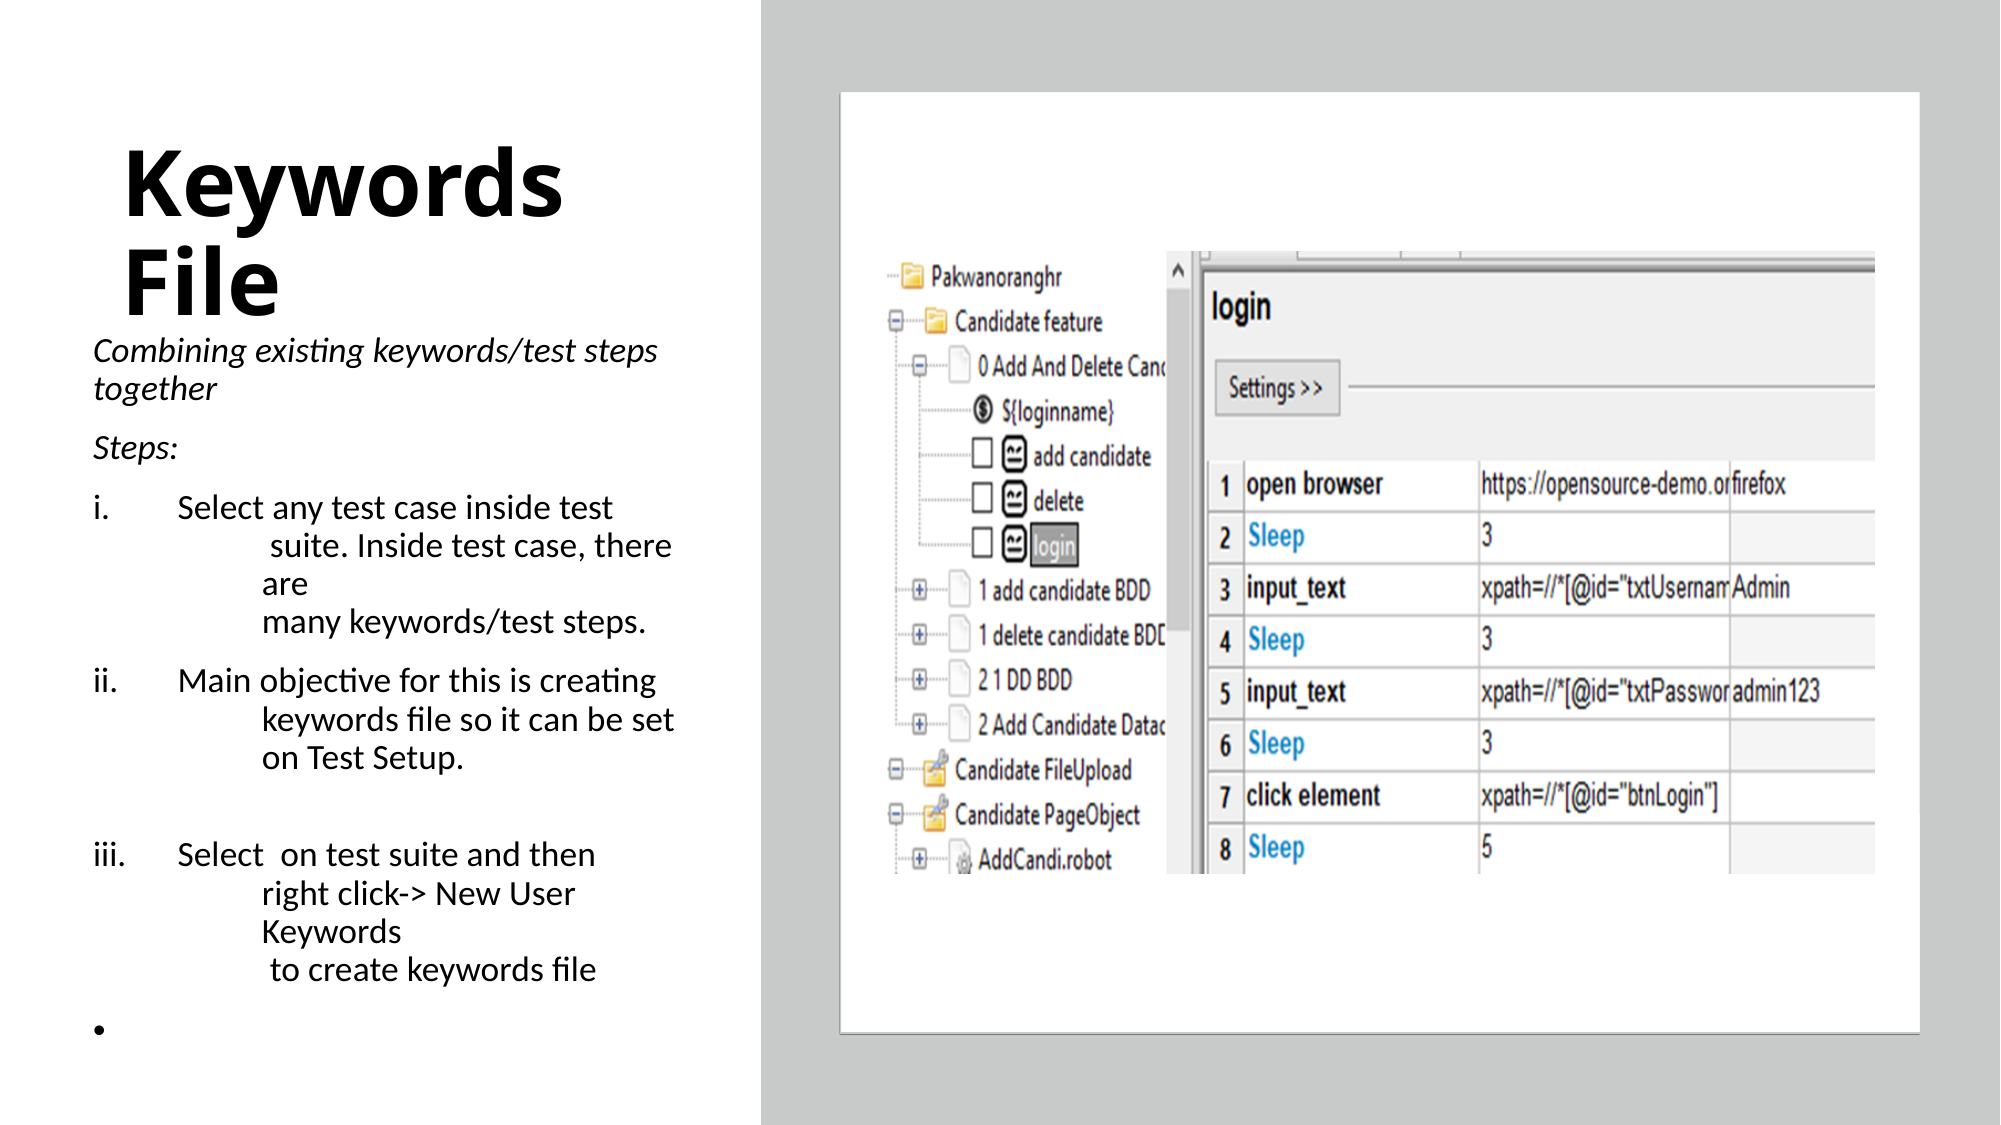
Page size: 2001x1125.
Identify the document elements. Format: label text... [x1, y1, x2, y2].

title Keywords File [106, 103, 682, 324]
text_box [761, 0, 2000, 1125]
list Combining existing keywords/test steps together Steps: Select any test case inside test suite. Inside test case, there are many keywords/test steps. Main objective for this is creating keywords file so it can be set on Test Setup. Select on test suite and then right click-> New User Keywords to create keywords file [78, 324, 722, 1090]
picture [886, 251, 1875, 874]
